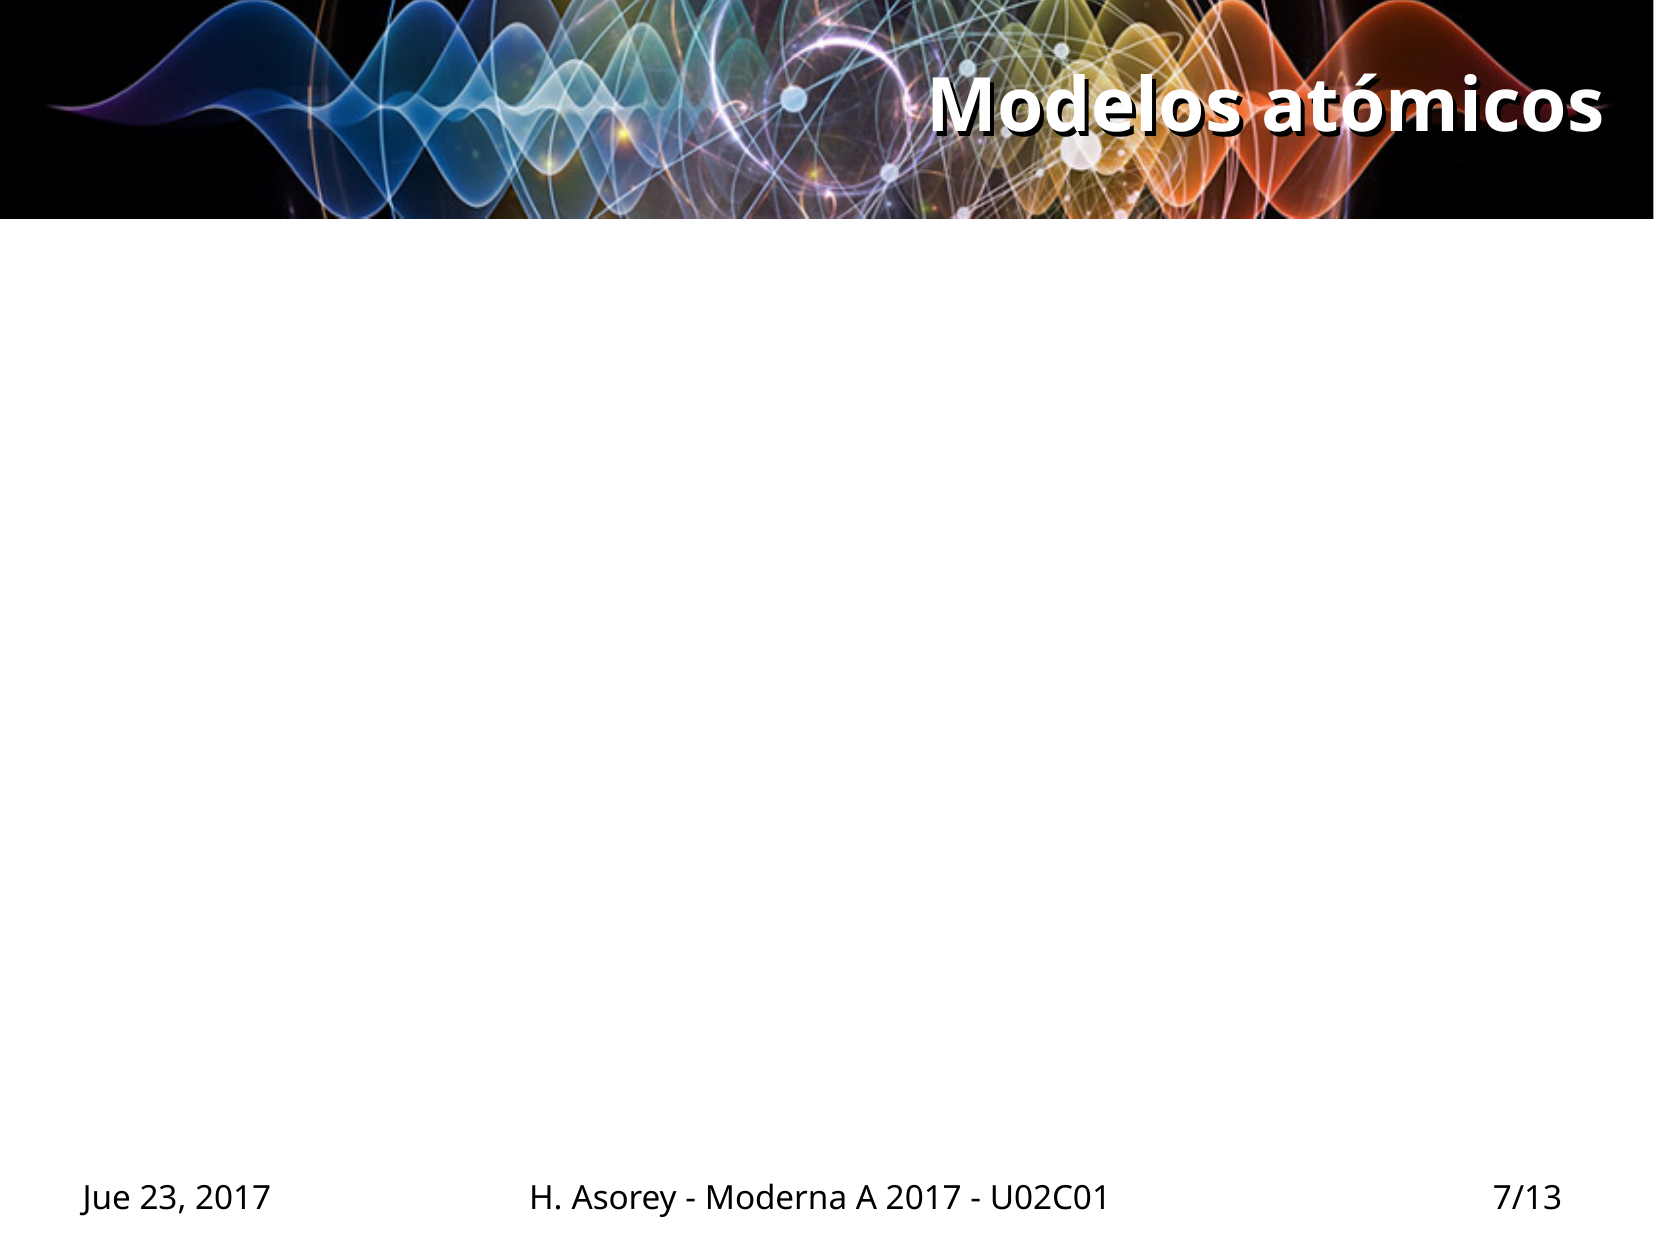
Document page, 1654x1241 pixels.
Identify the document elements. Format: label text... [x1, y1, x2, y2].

title Modelos atómicos [45, 15, 1606, 191]
picture [0, 0, 1654, 219]
